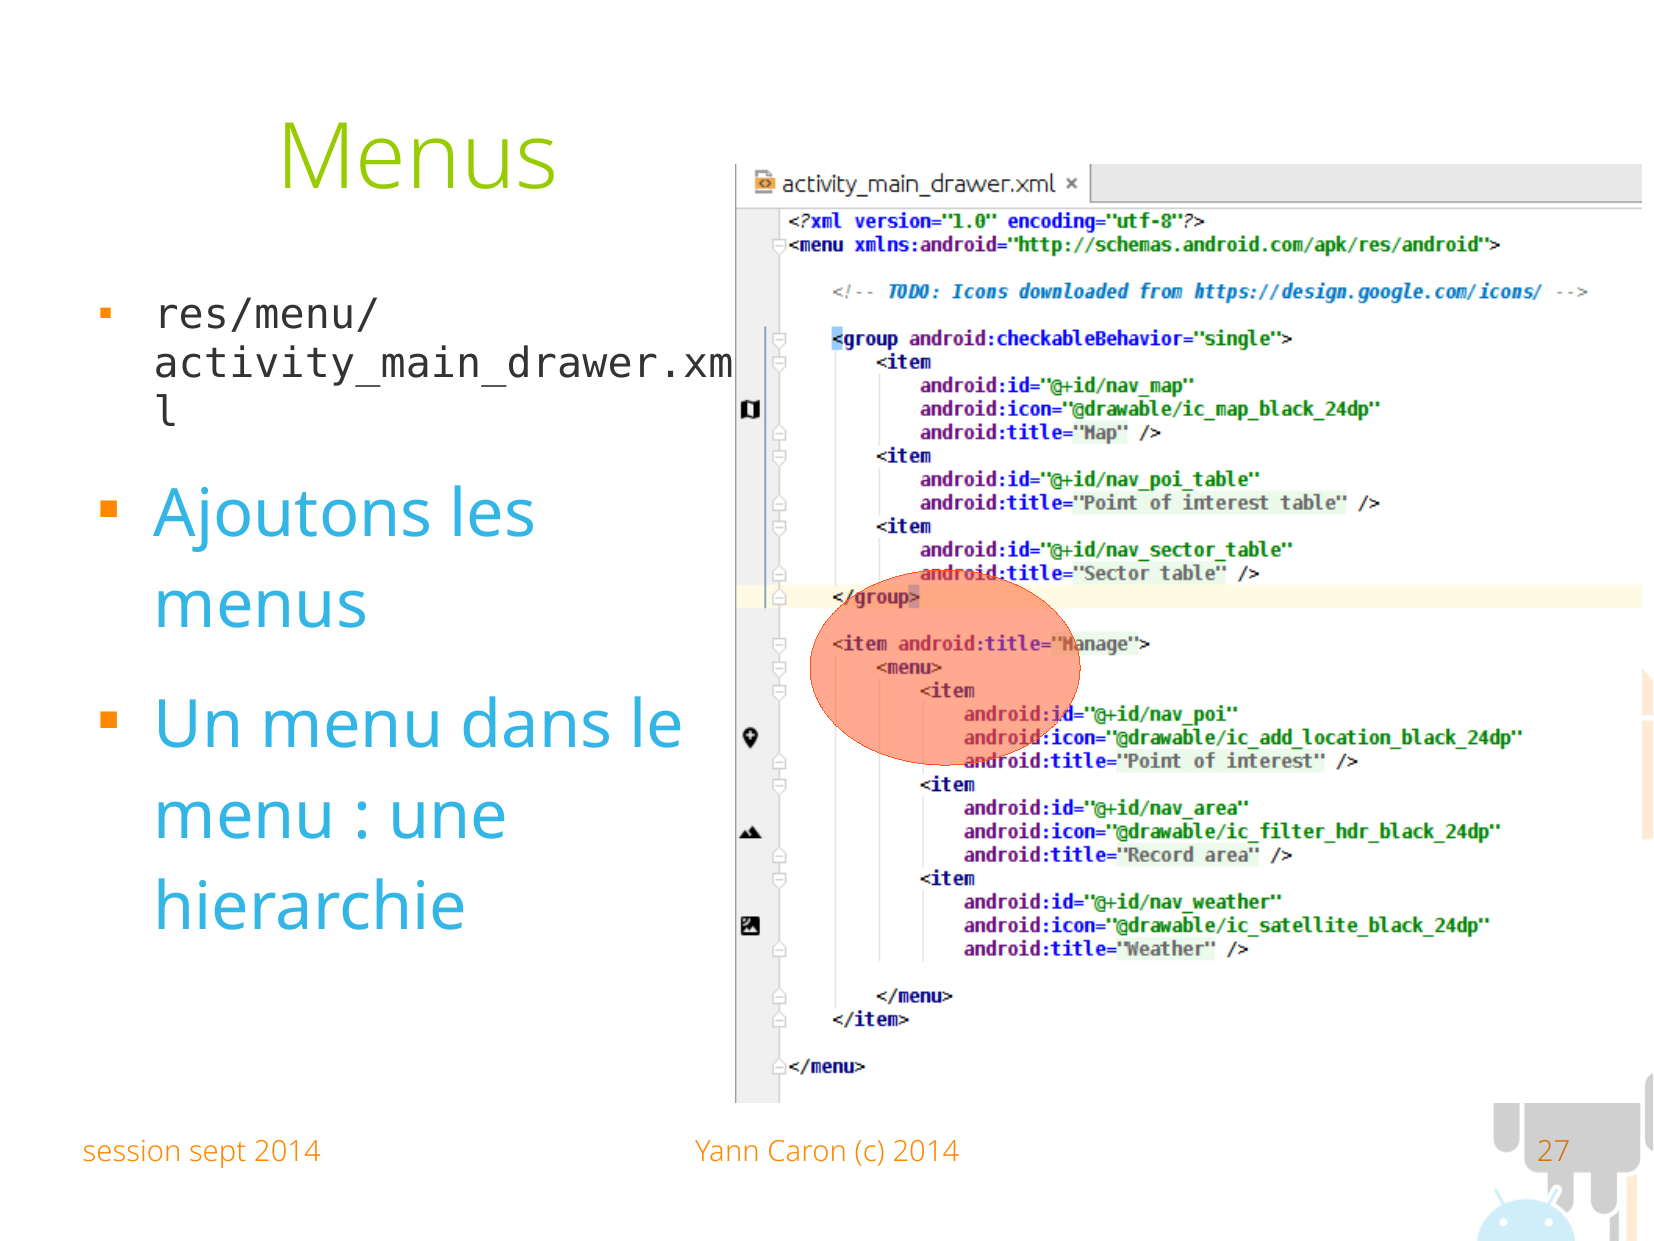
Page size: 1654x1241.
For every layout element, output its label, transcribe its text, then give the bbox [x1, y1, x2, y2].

title Menus [82, 49, 753, 257]
picture [240, 164, 1654, 1241]
text_box [810, 570, 1081, 766]
list res/menu/activity_main_drawer.xml Ajoutons les menus Un menu dans le menu : une hierarchie [82, 290, 736, 1010]
